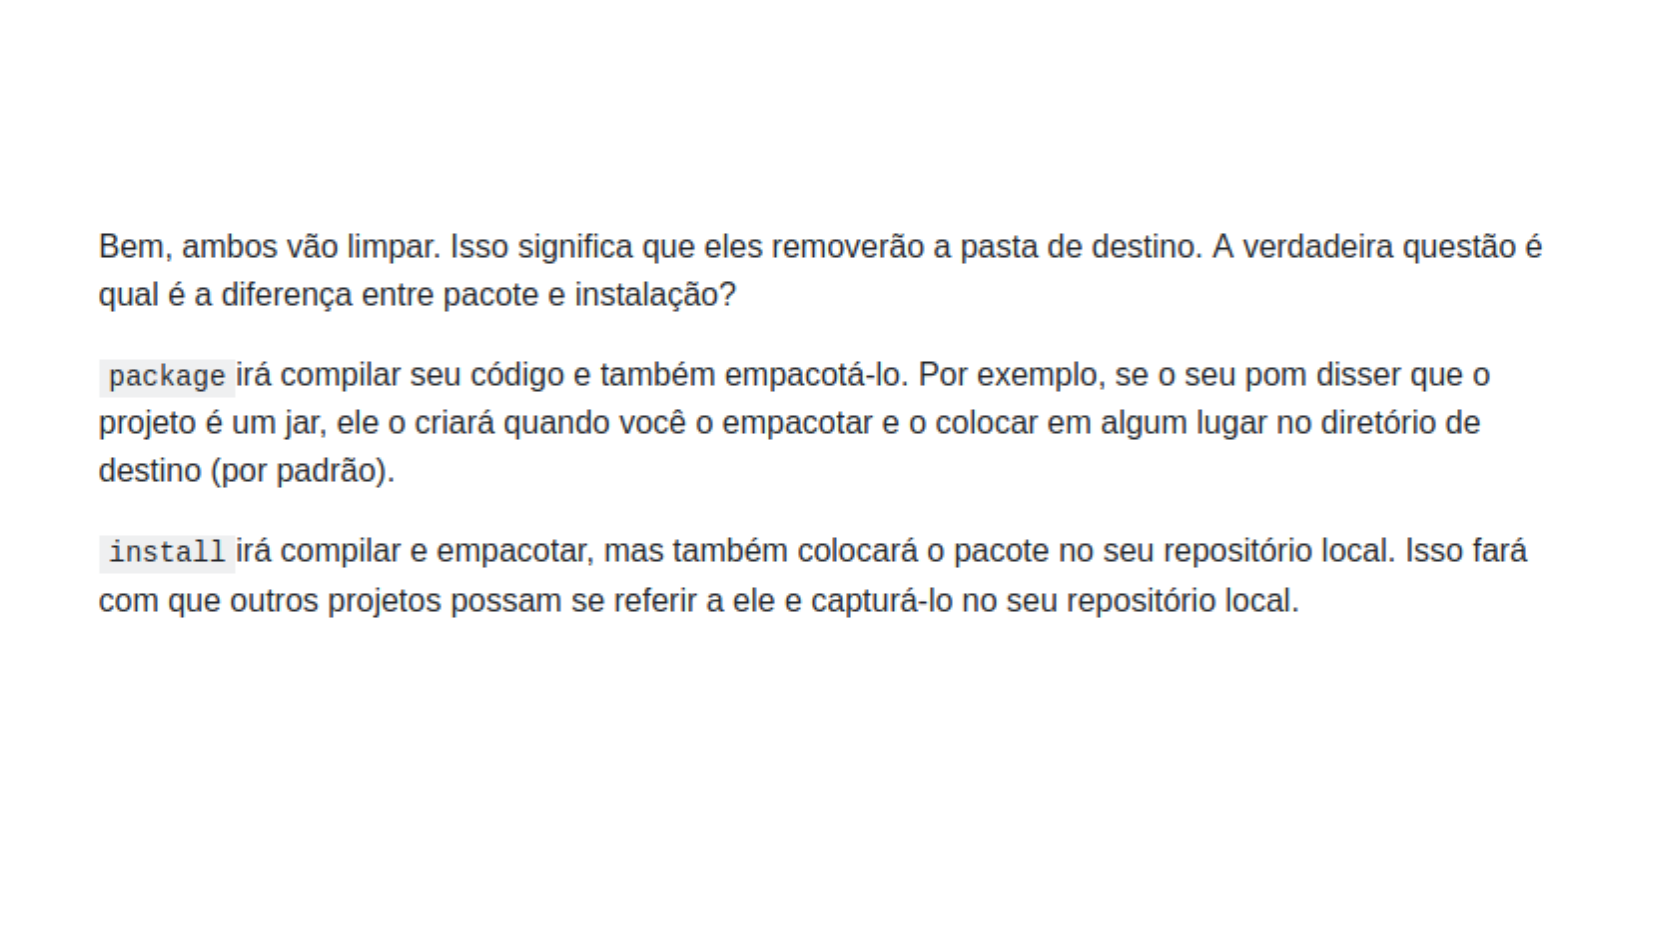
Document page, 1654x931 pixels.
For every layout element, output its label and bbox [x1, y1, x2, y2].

picture [84, 200, 1560, 638]
